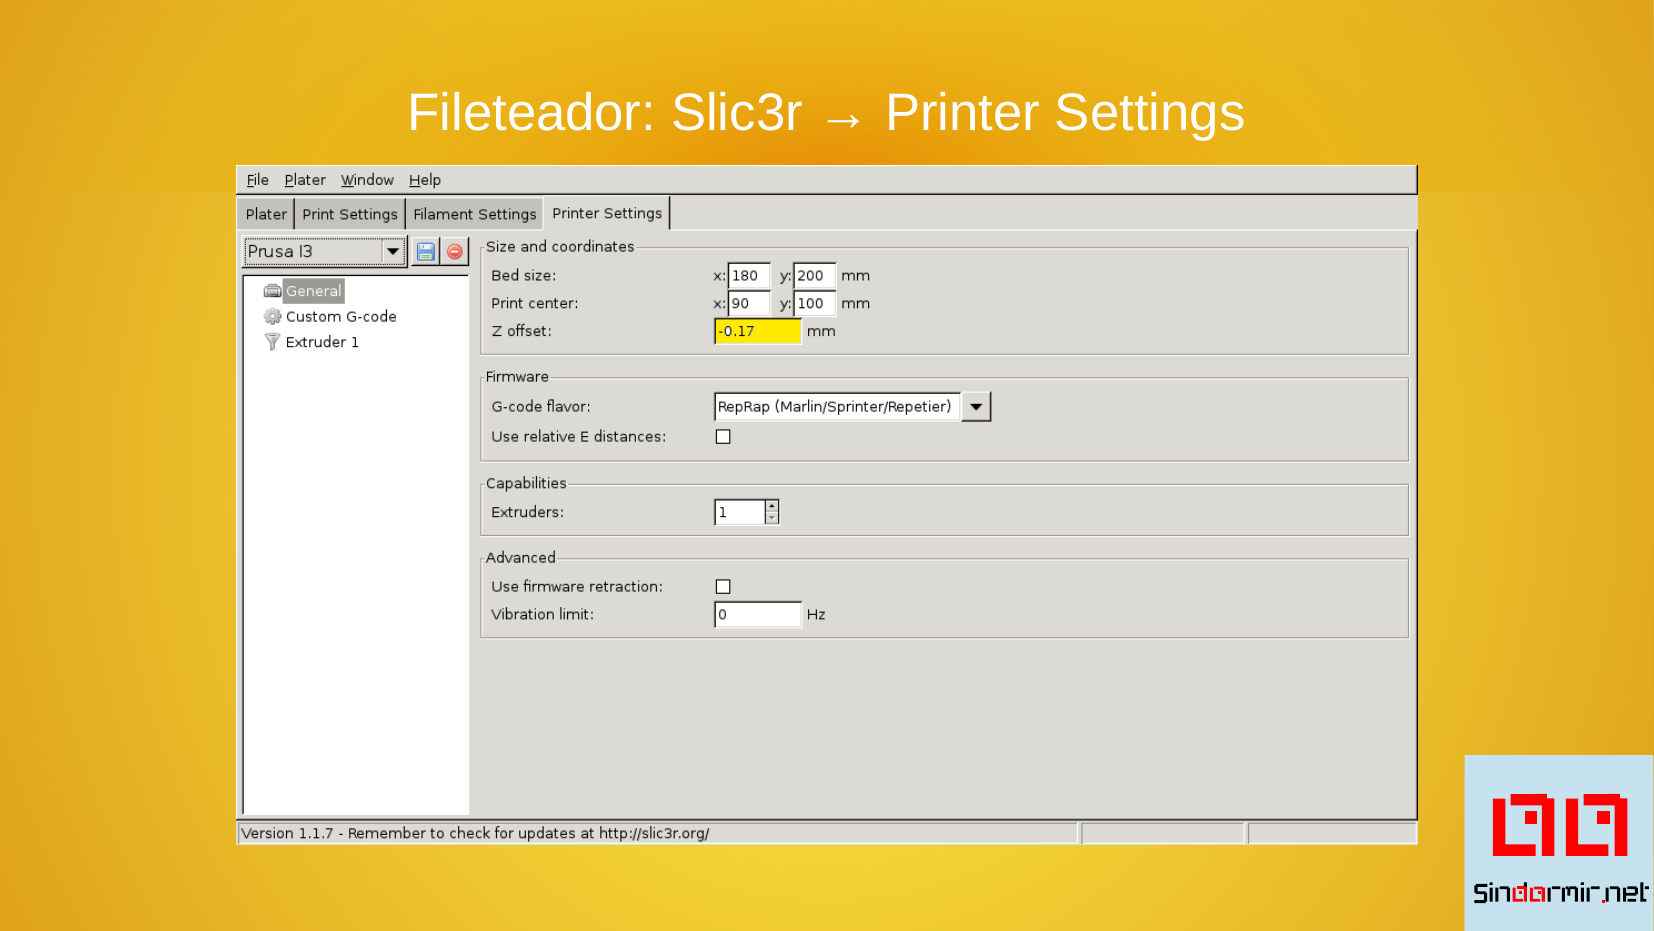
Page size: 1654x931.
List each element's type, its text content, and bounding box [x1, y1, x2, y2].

title Fileteador: Slic3r → Printer Settings [82, 35, 1571, 189]
picture [1464, 755, 1654, 931]
picture [236, 165, 1418, 845]
